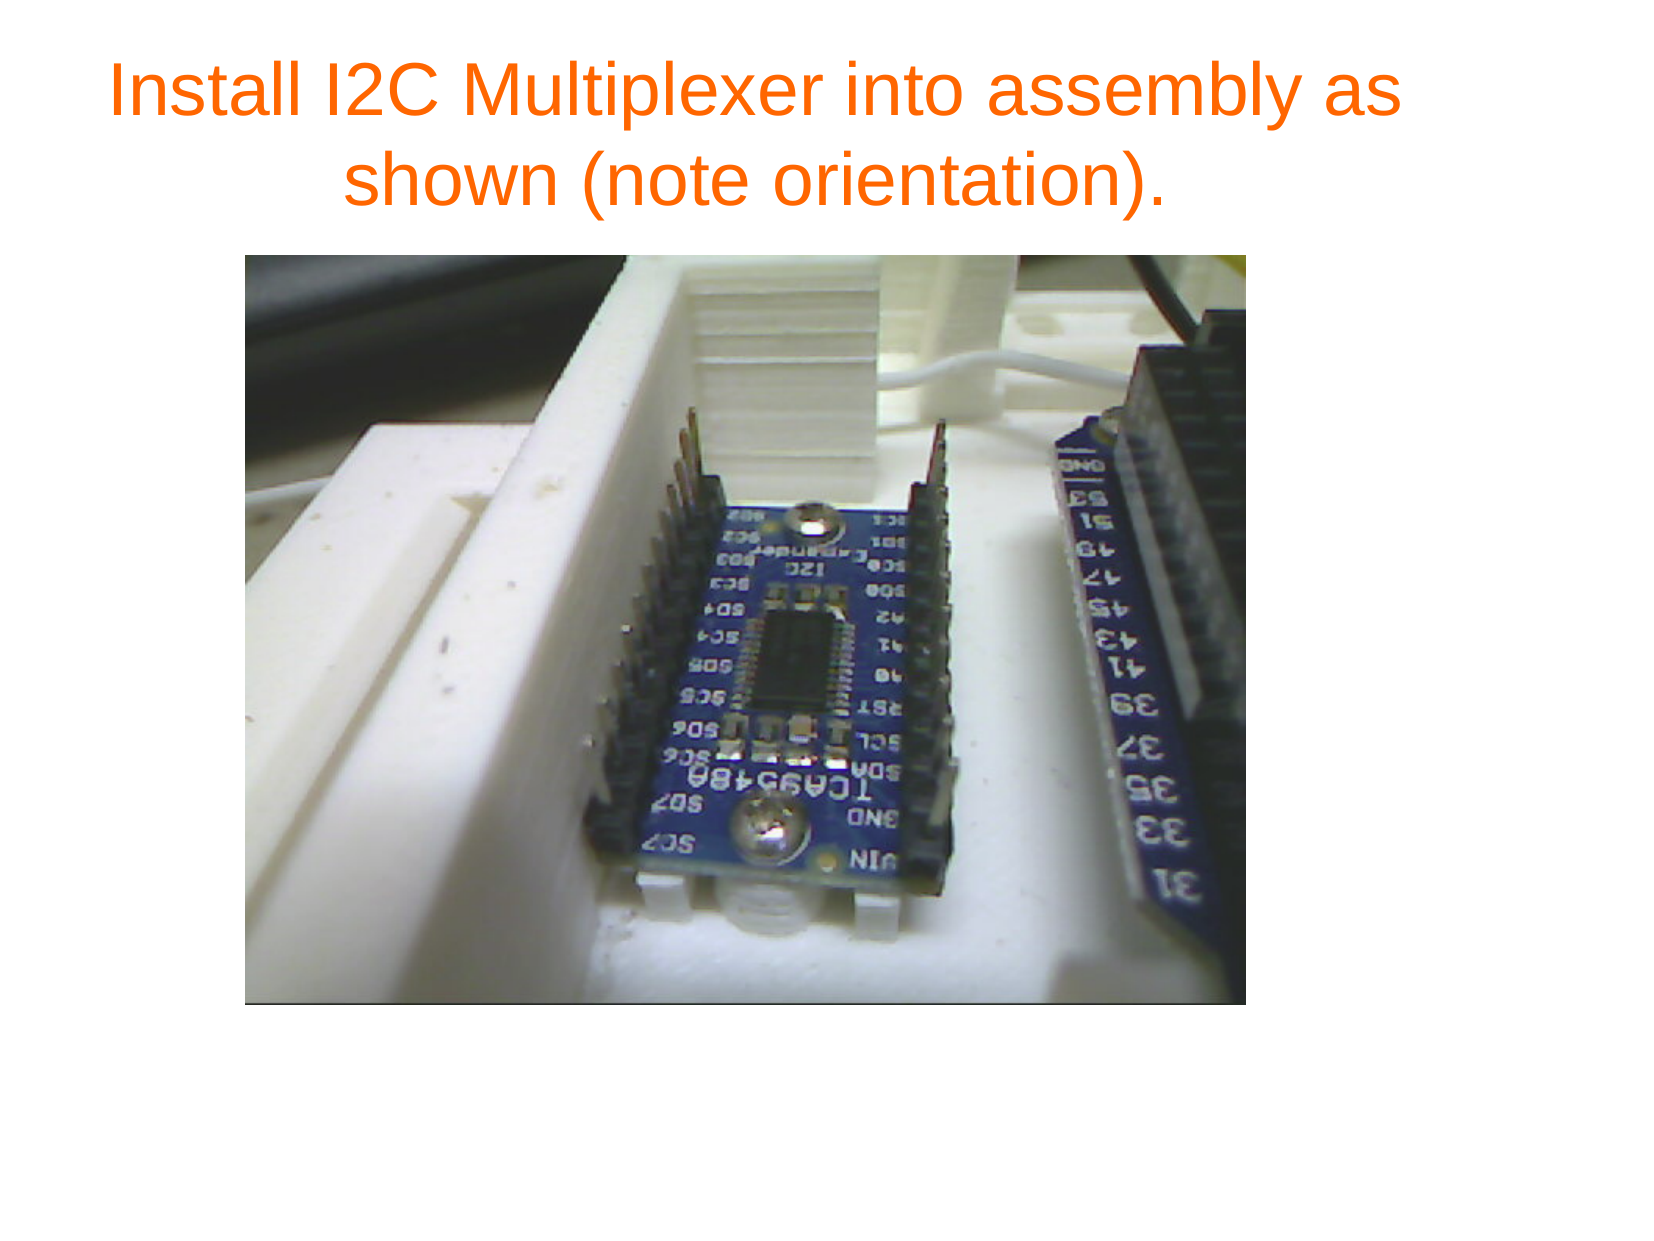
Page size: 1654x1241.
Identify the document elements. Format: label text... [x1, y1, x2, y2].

picture [245, 255, 1246, 1006]
title Install I2C Multiplexer into assembly as shown (note orientation). [82, 40, 1430, 181]
